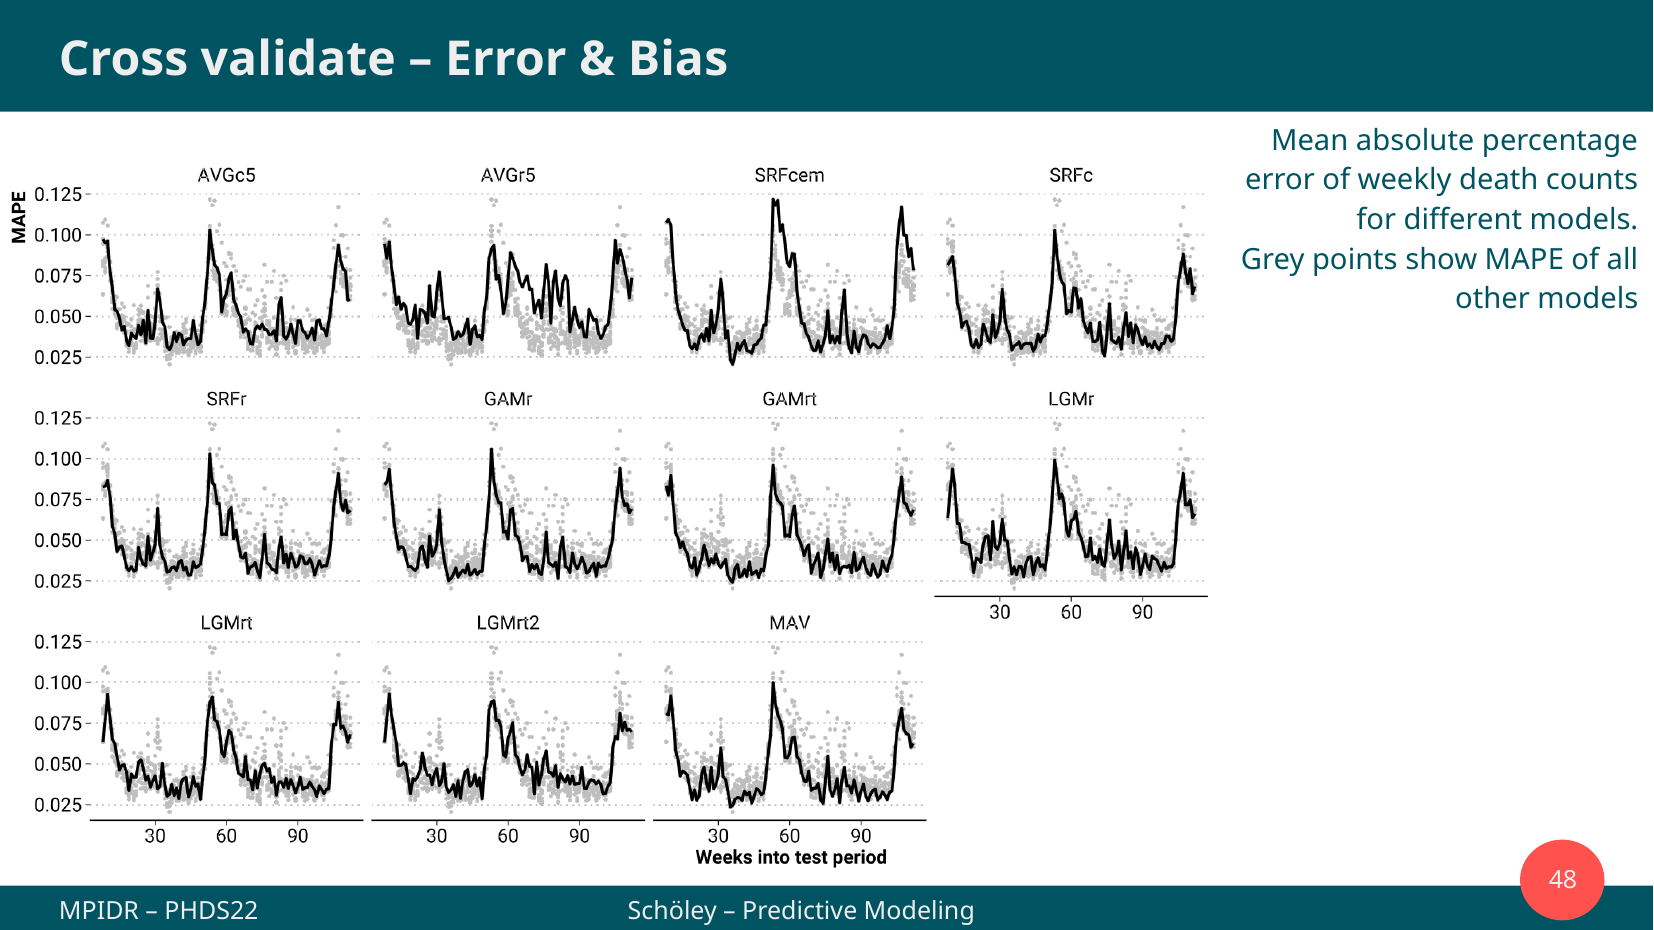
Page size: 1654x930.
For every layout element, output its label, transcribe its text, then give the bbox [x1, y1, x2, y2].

text_box Mean absolute percentage error of weekly death counts for different models. Grey points show MAPE of all other models [1215, 111, 1653, 403]
title Cross validate – Error & Bias [58, 0, 1594, 117]
picture [2, 149, 1216, 878]
